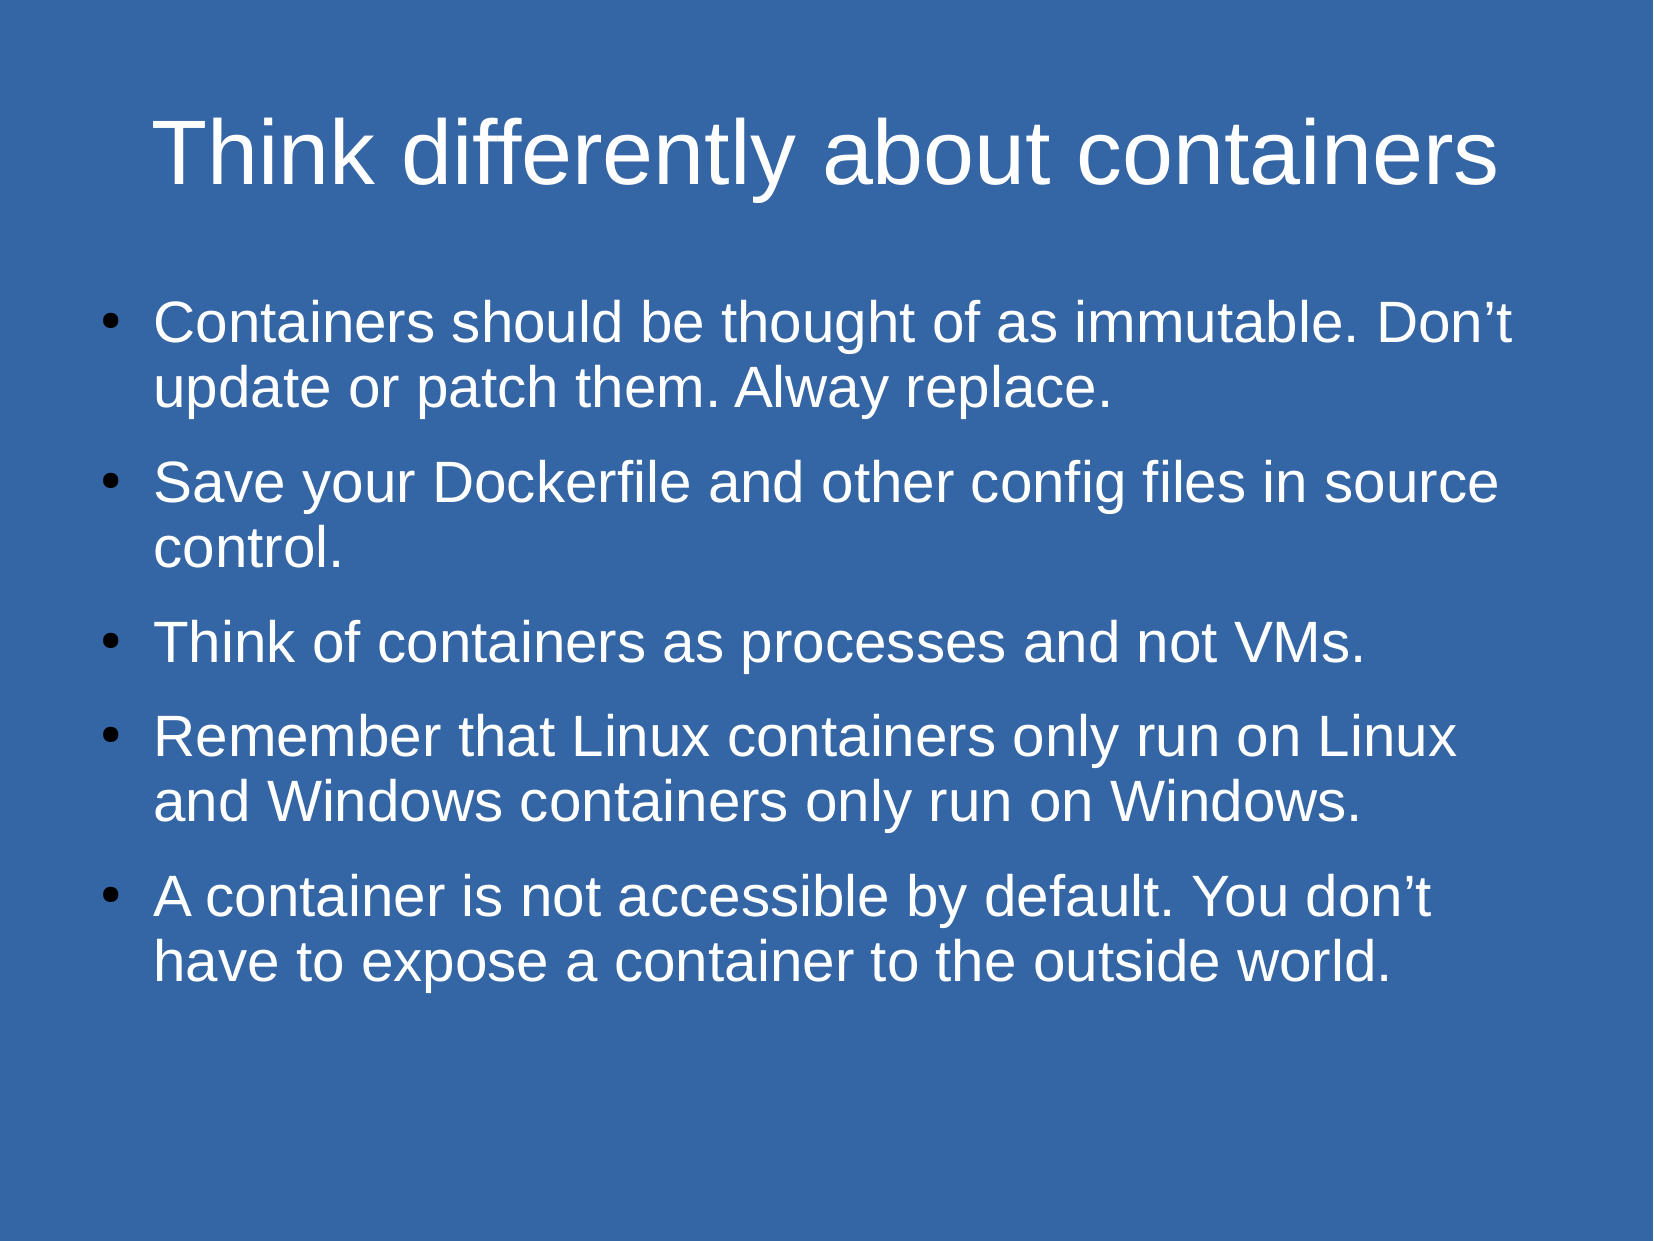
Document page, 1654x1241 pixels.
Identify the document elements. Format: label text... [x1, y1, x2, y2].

title Think differently about containers [82, 49, 1571, 257]
list Containers should be thought of as immutable. Don’t update or patch them. Alway replace. Save your Dockerfile and other config files in source control. Think of containers as processes and not VMs. Remember that Linux containers only run on Linux and Windows containers only run on Windows. A container is not accessible by default. You don’t have to expose a container to the outside world. [82, 290, 1571, 1010]
